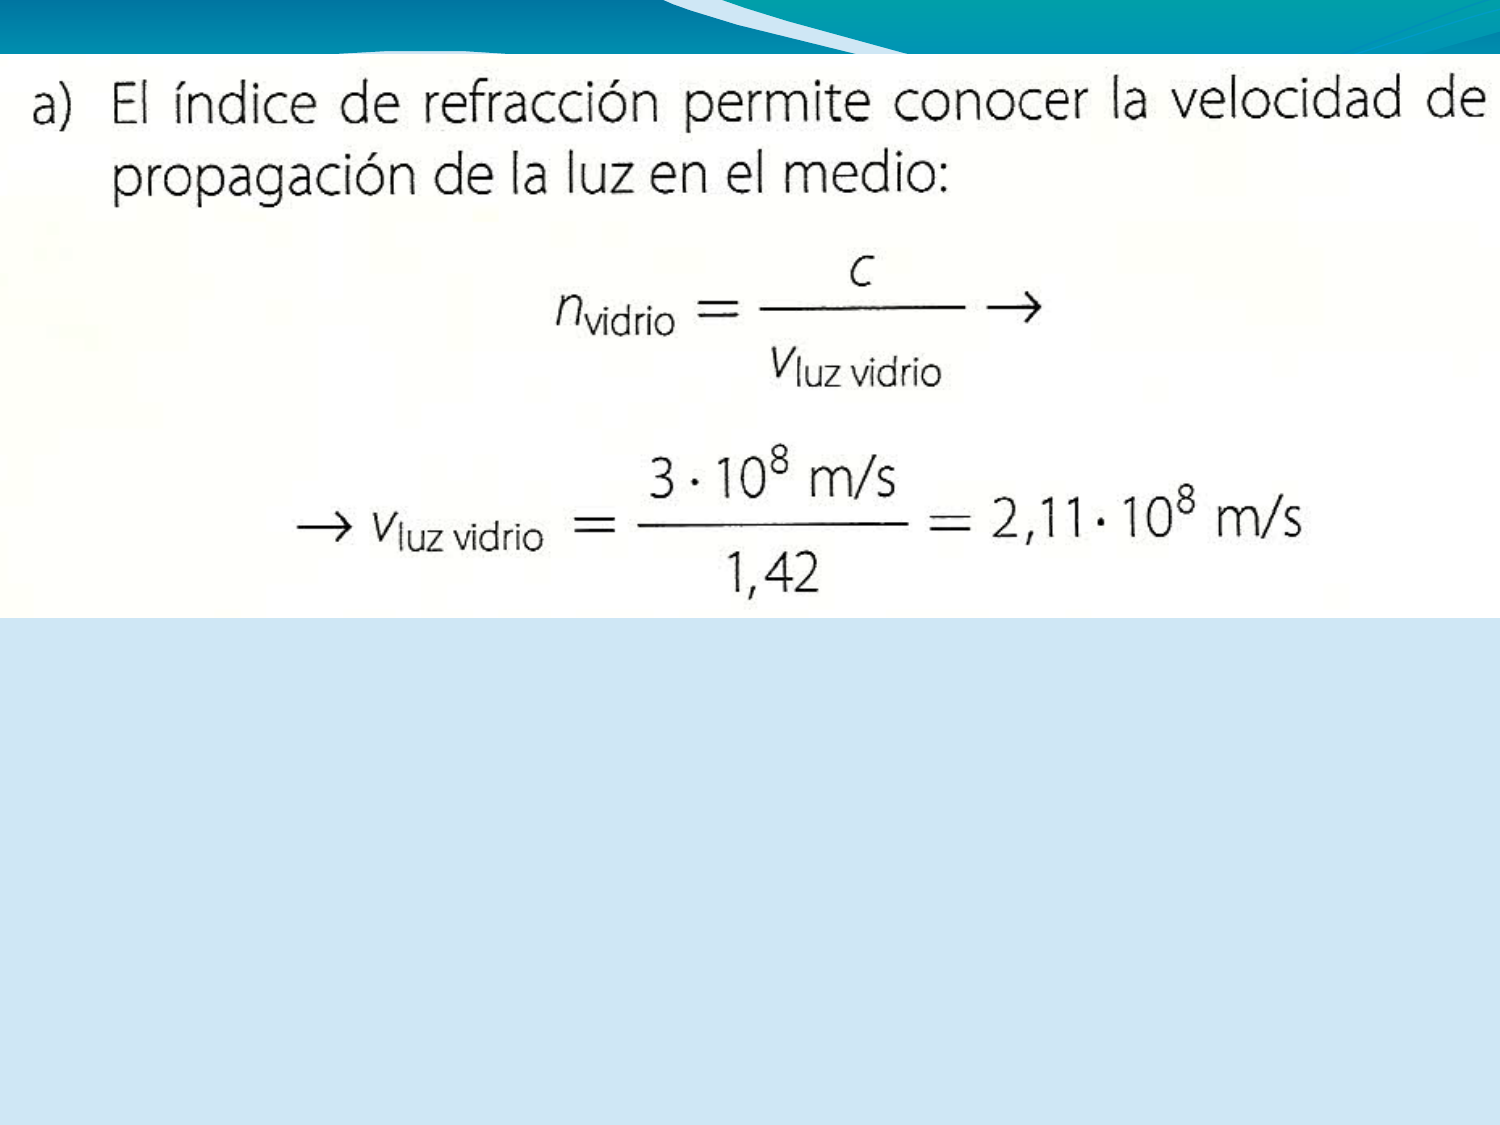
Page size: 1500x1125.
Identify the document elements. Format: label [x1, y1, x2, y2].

picture [0, 53, 1500, 619]
